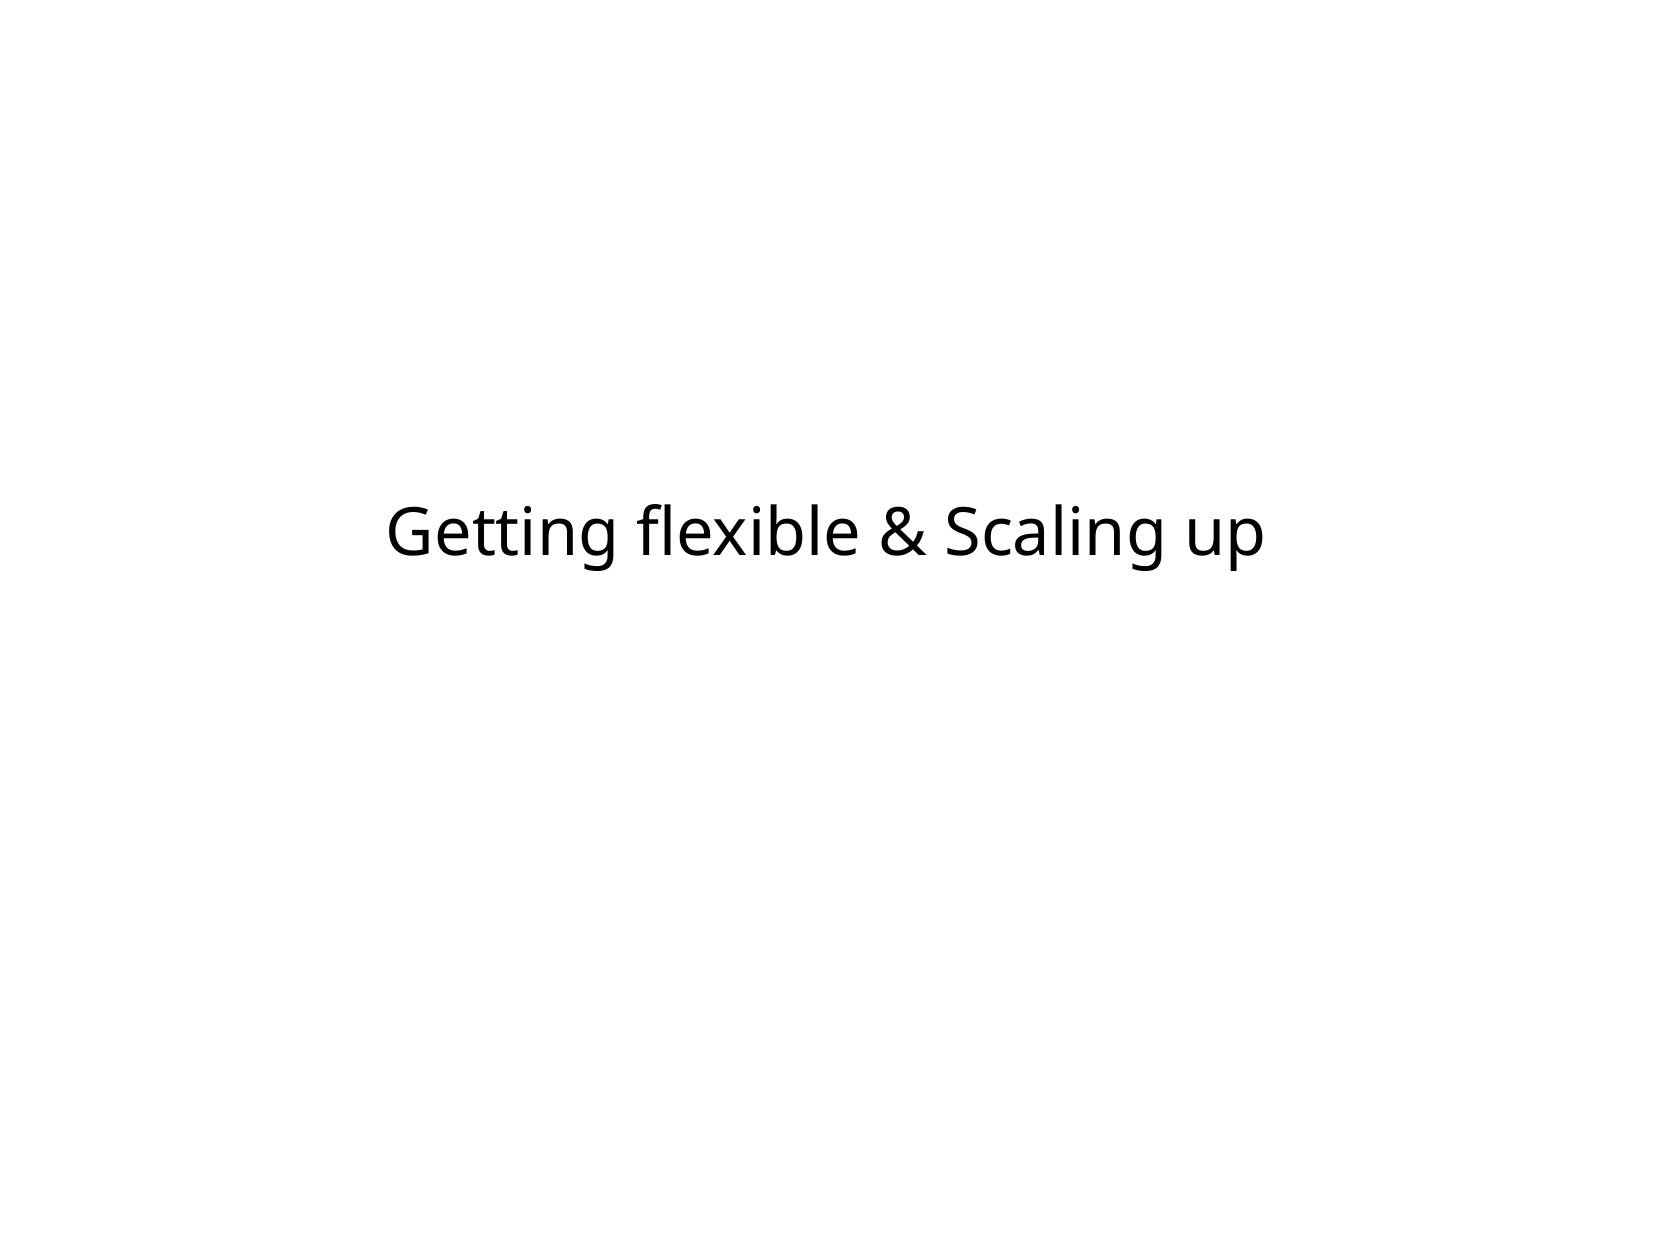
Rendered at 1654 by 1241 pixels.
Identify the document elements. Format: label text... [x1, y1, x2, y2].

subtitle Getting flexible & Scaling up [82, 49, 1571, 1010]
